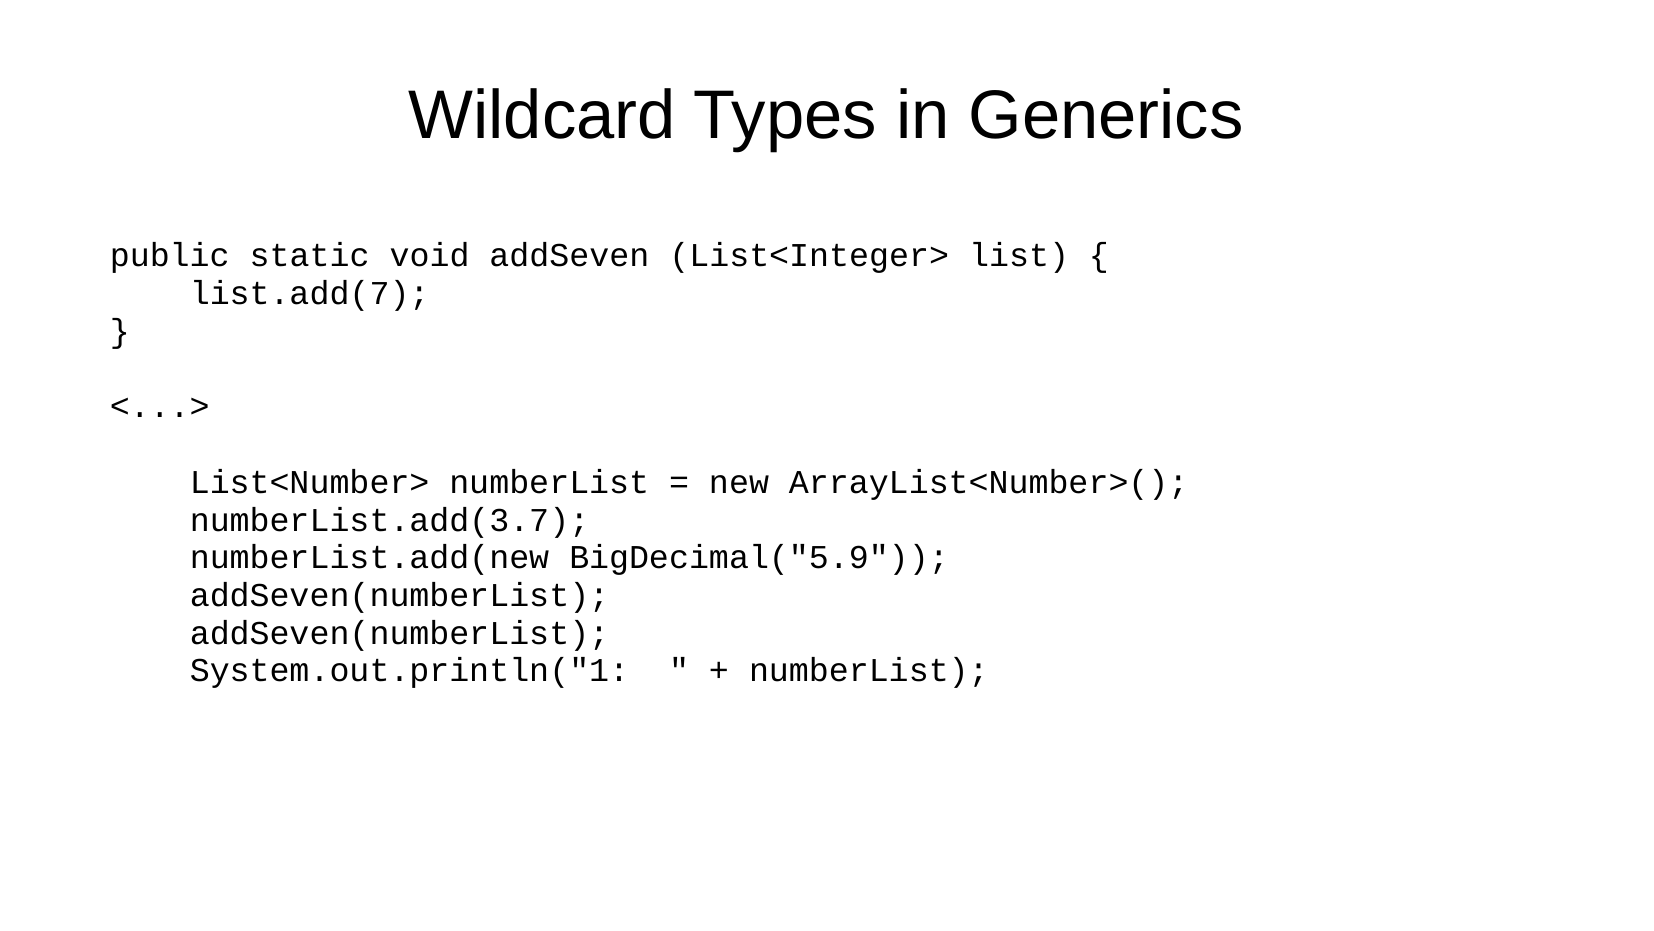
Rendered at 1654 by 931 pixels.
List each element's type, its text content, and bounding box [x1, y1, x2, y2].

text_box public static void addSeven (List<Integer> list) { list.add(7); } <...> List<Number> numberList = new ArrayList<Number>(); numberList.add(3.7); numberList.add(new BigDecimal("5.9")); addSeven(numberList); addSeven(numberList); System.out.println("1: " + numberList); [15, 231, 1621, 931]
title Wildcard Types in Generics [82, 37, 1571, 193]
